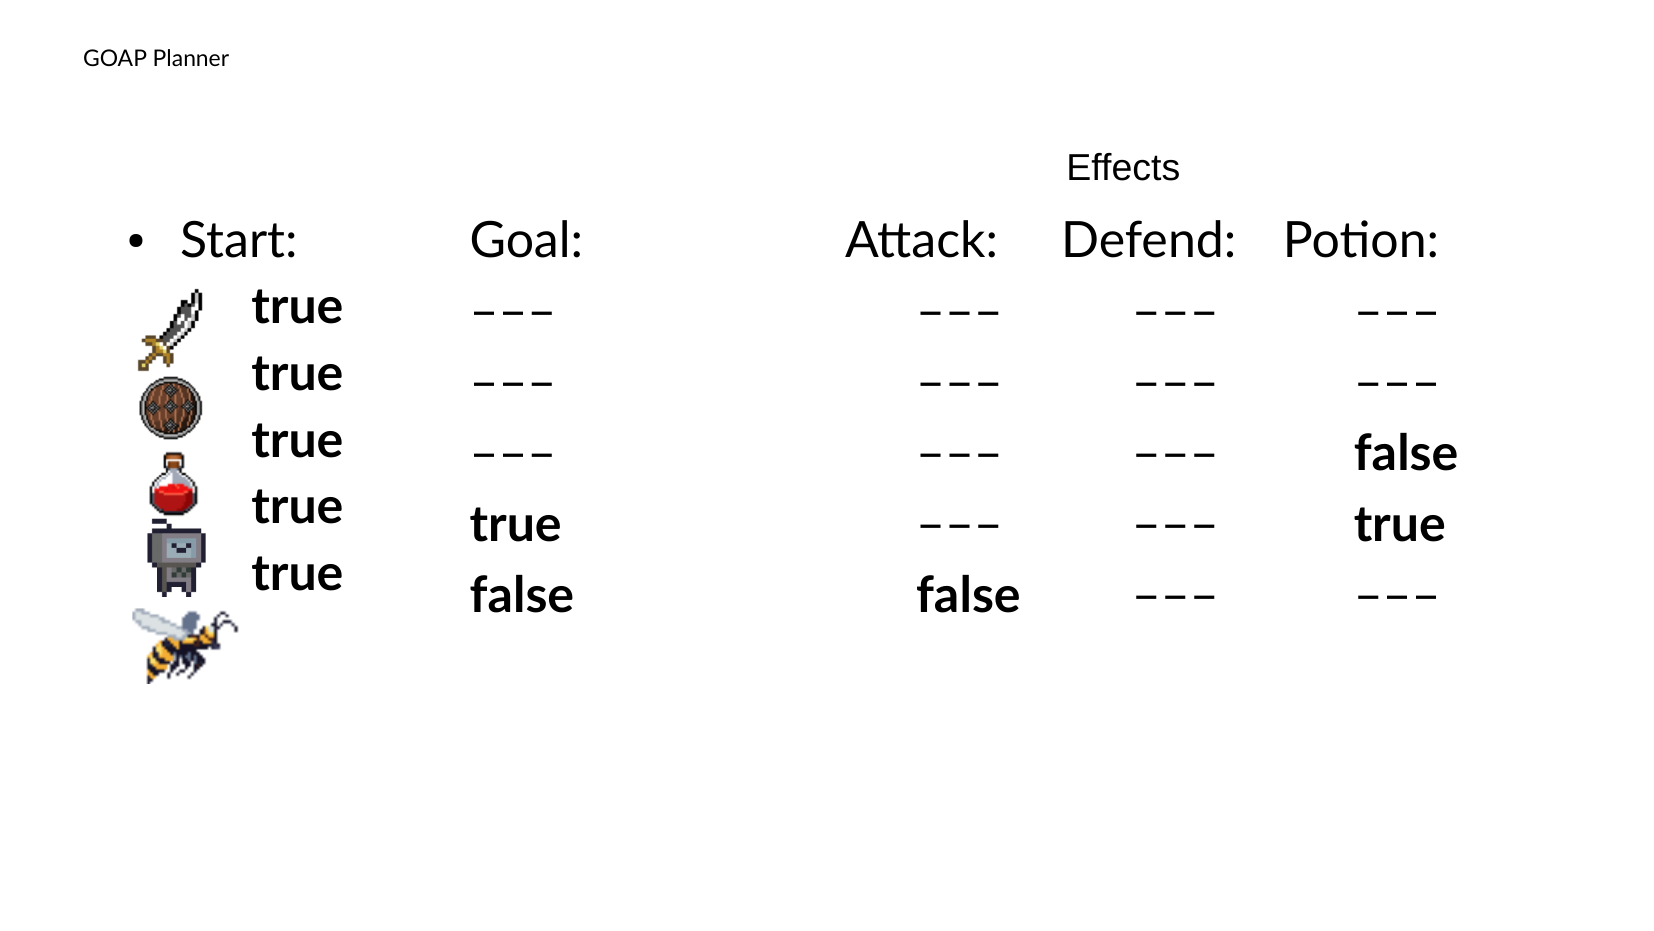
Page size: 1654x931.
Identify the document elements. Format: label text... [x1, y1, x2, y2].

list Goal: ––– ––– ––– true false [399, 217, 689, 839]
text_box Effects [1051, 139, 1196, 196]
title GOAP Planner [83, 0, 1571, 119]
list Potion: ––– ––– false true ––– [1282, 217, 1499, 839]
list Start: true true true true true [109, 217, 399, 839]
list Attack: ––– ––– ––– ––– false [845, 217, 1060, 839]
list Defend: ––– ––– ––– ––– ––– [1060, 217, 1277, 839]
